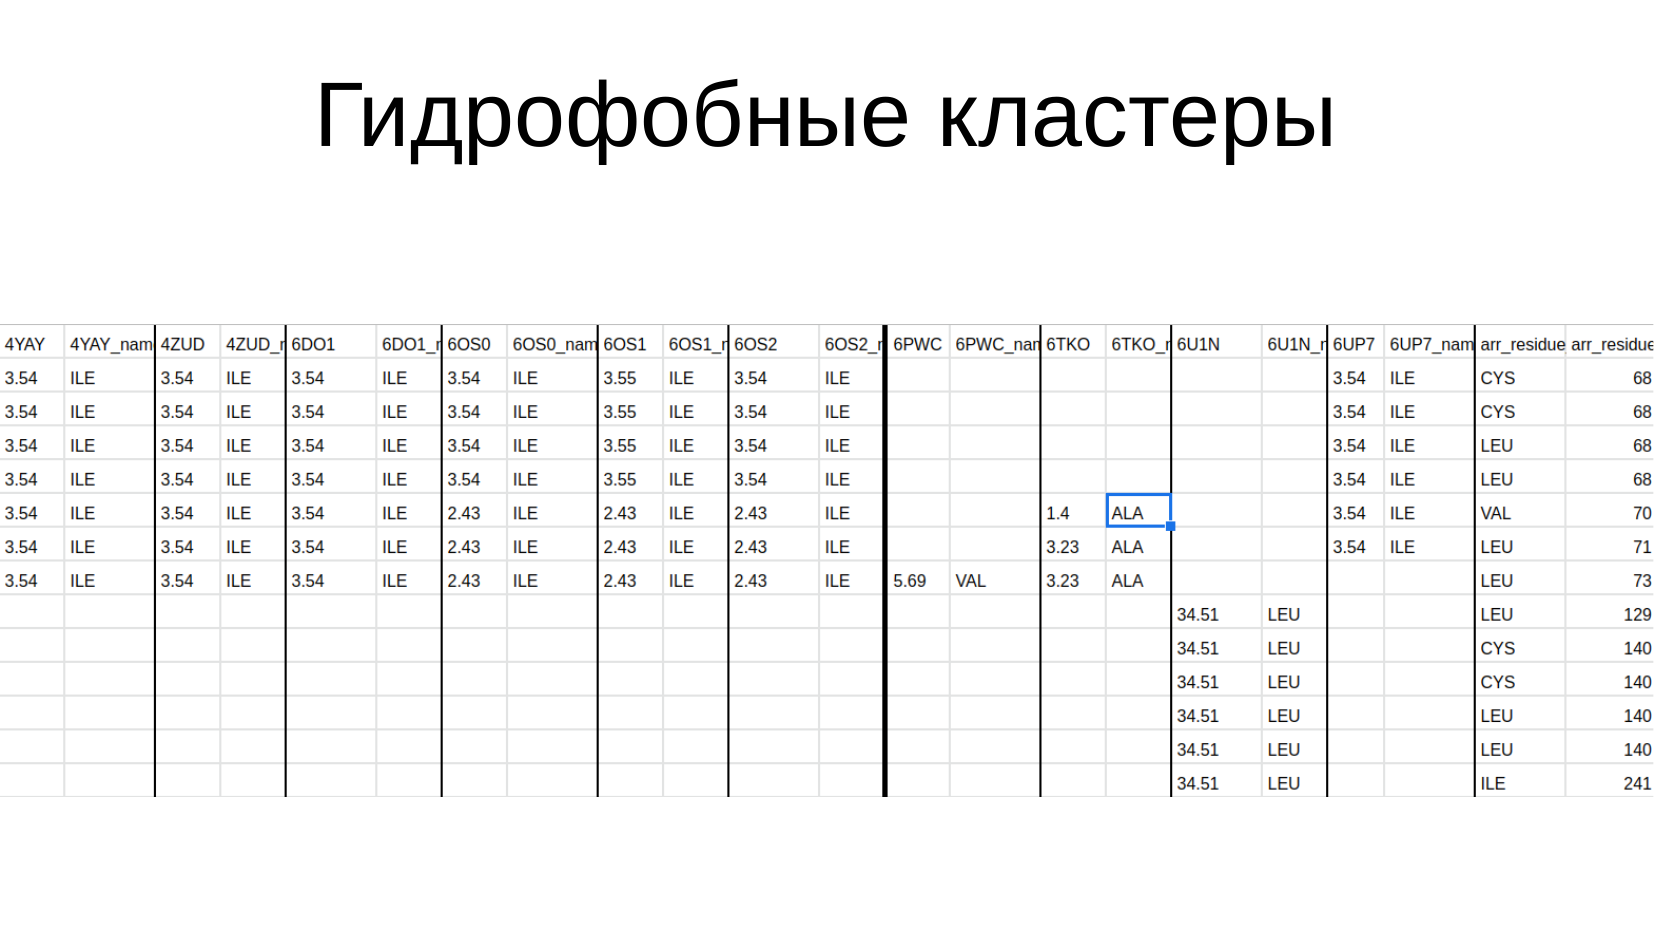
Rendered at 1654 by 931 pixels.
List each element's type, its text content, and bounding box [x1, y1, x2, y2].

title Гидрофобные кластеры [82, 12, 1571, 218]
picture [0, 324, 1654, 797]
